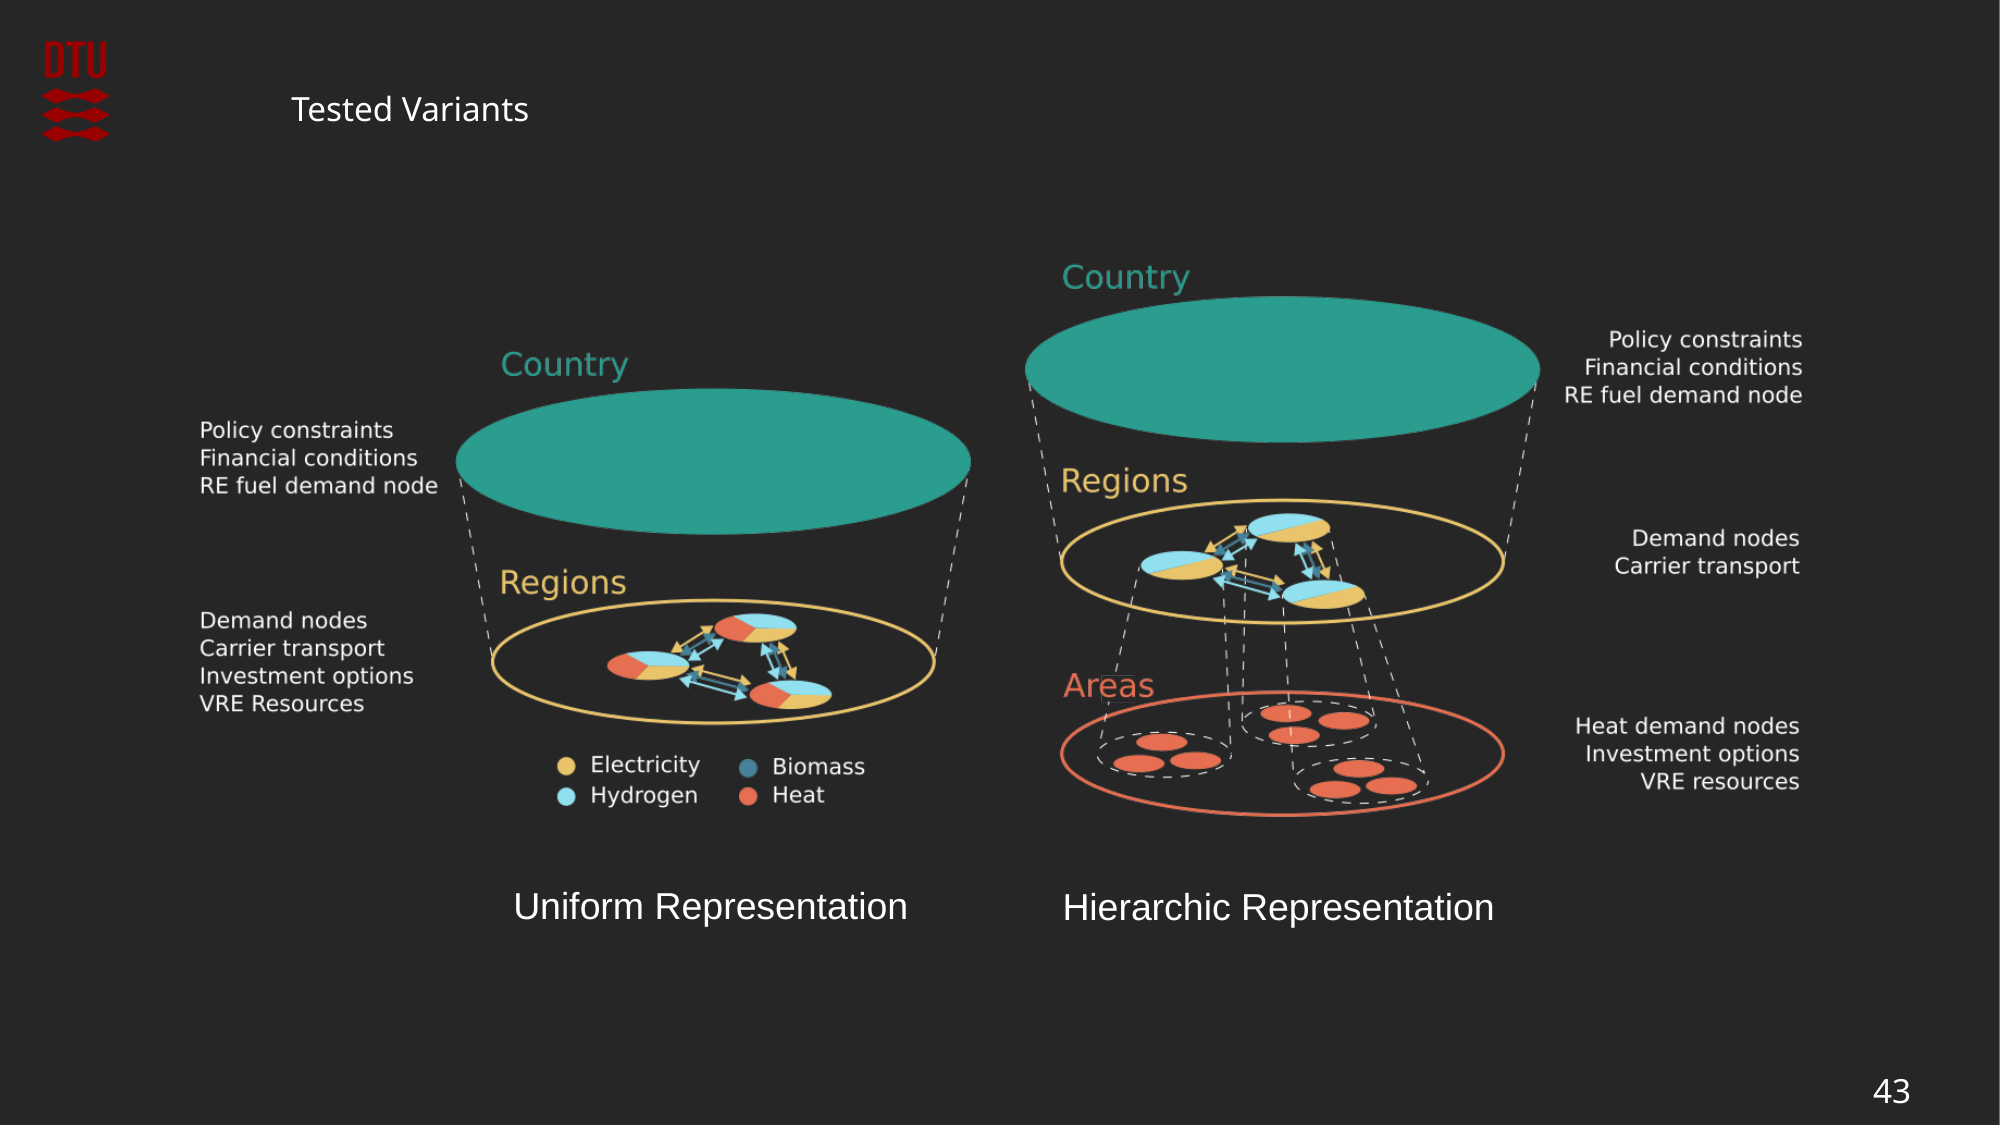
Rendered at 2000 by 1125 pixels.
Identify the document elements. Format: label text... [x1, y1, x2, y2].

picture [168, 253, 1828, 831]
text_box Uniform Representation [480, 878, 941, 1002]
text_box <number> [1858, 1063, 1979, 1115]
title Tested Variants [291, 70, 1819, 148]
text_box Hierarchic Representation [1008, 878, 1549, 1002]
